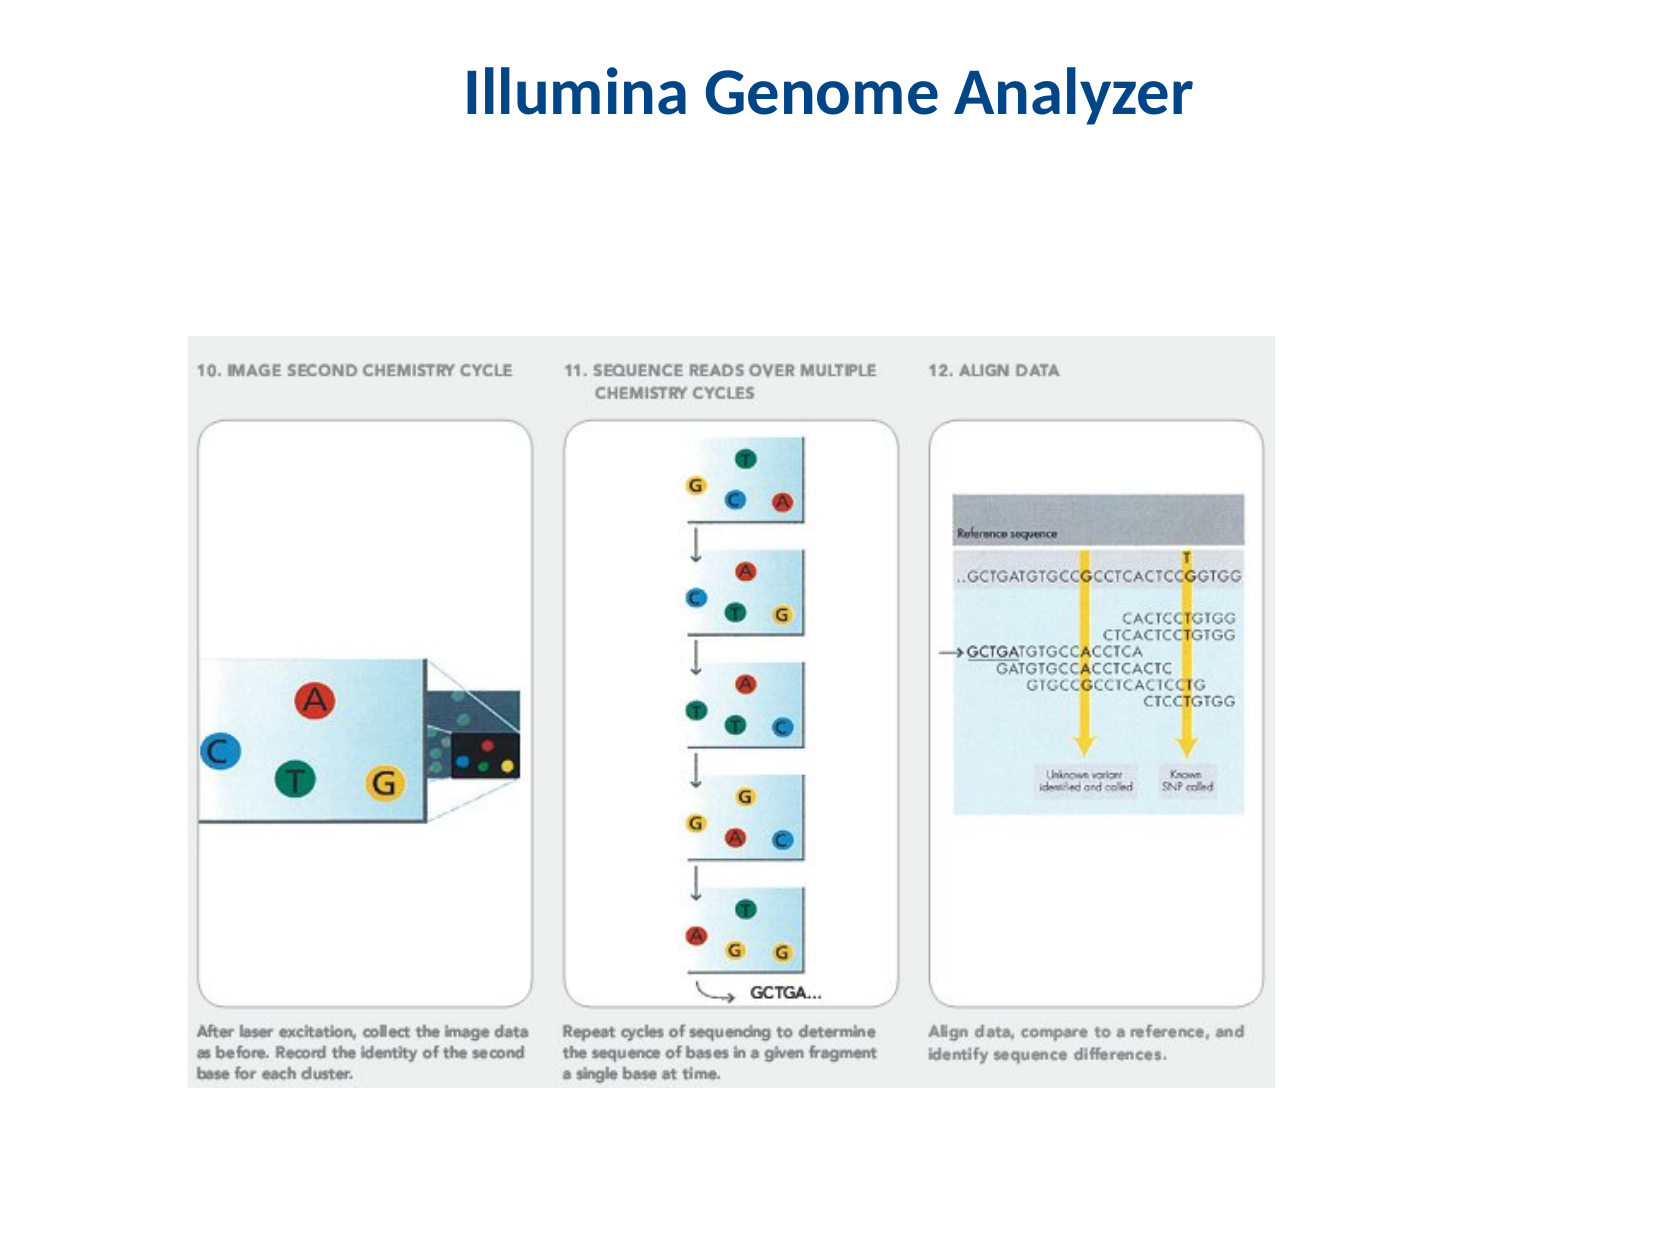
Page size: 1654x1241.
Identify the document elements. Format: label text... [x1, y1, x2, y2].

picture [187, 336, 1276, 1088]
title Illumina Genome Analyzer [85, 18, 1574, 177]
